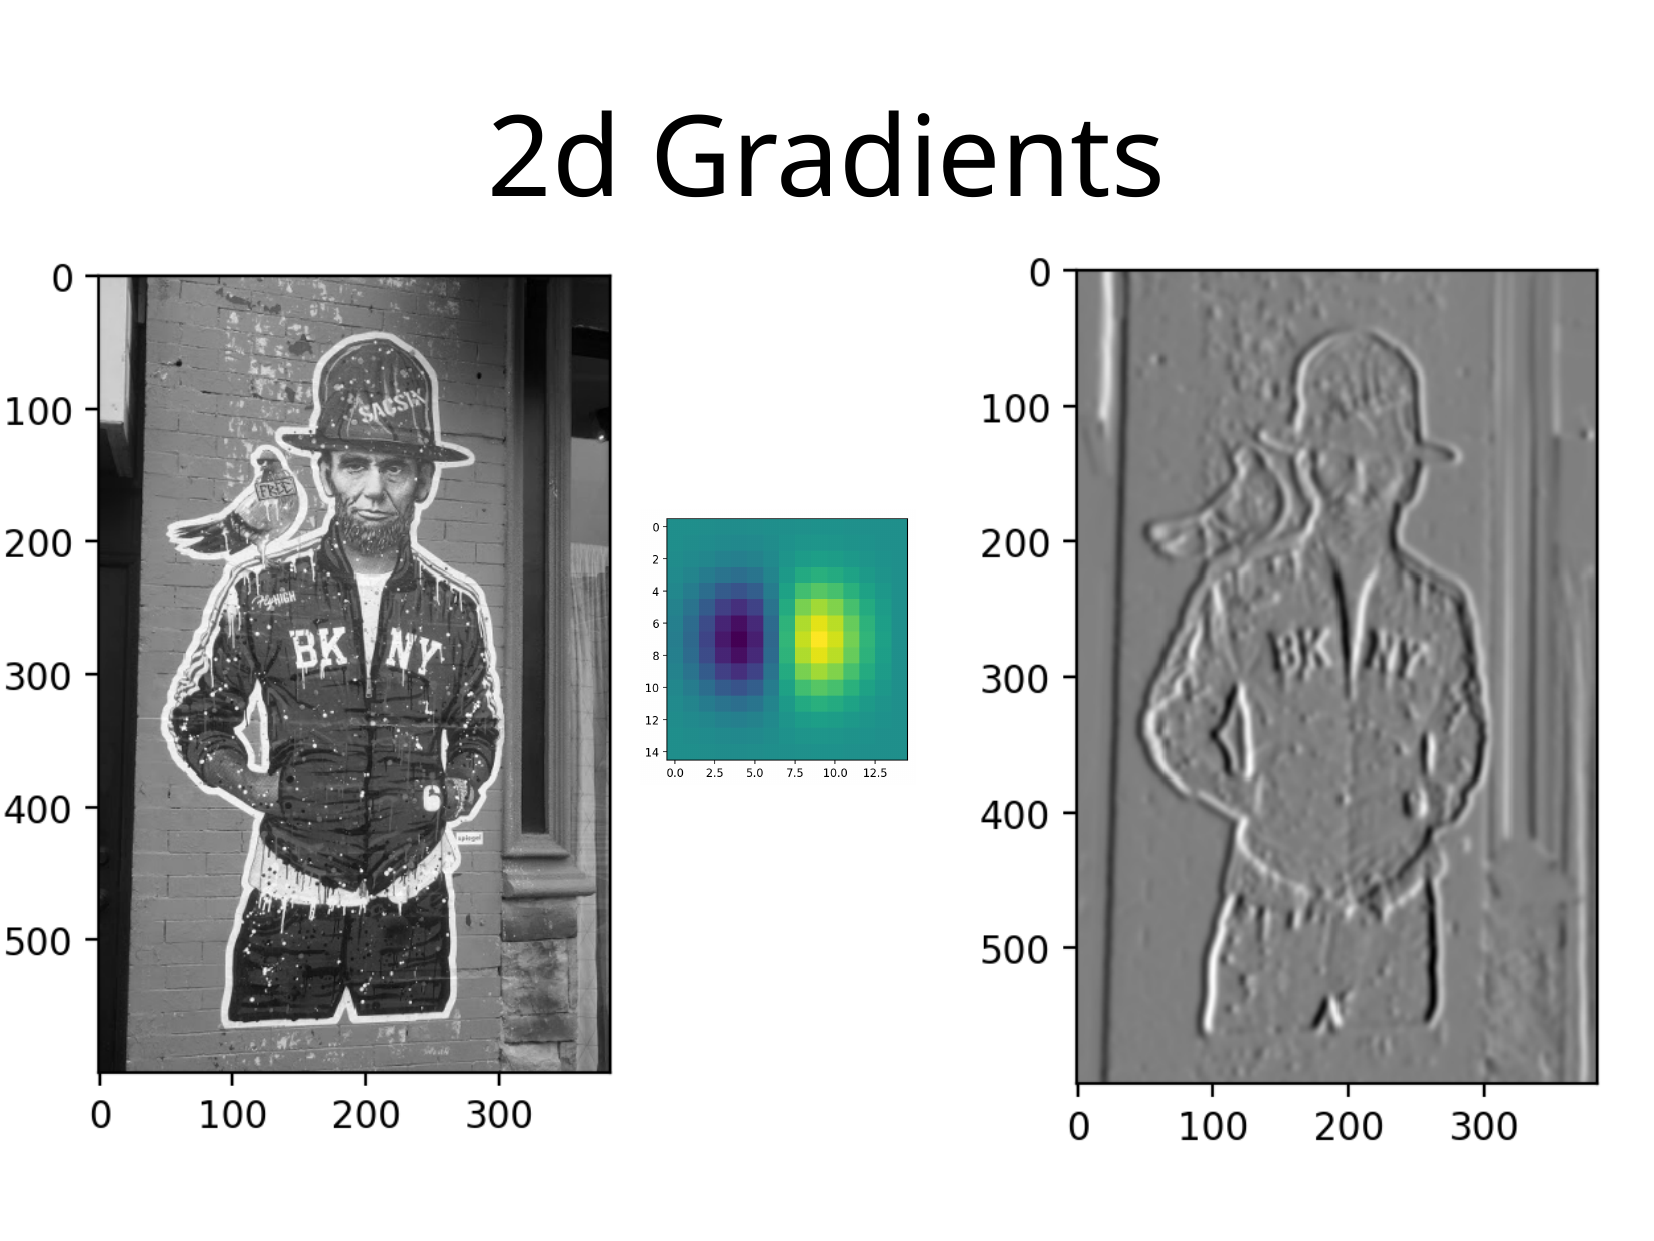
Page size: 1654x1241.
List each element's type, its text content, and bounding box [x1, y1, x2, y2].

picture [945, 226, 1631, 1156]
title 2d Gradients [82, 49, 1571, 257]
picture [0, 247, 916, 1141]
